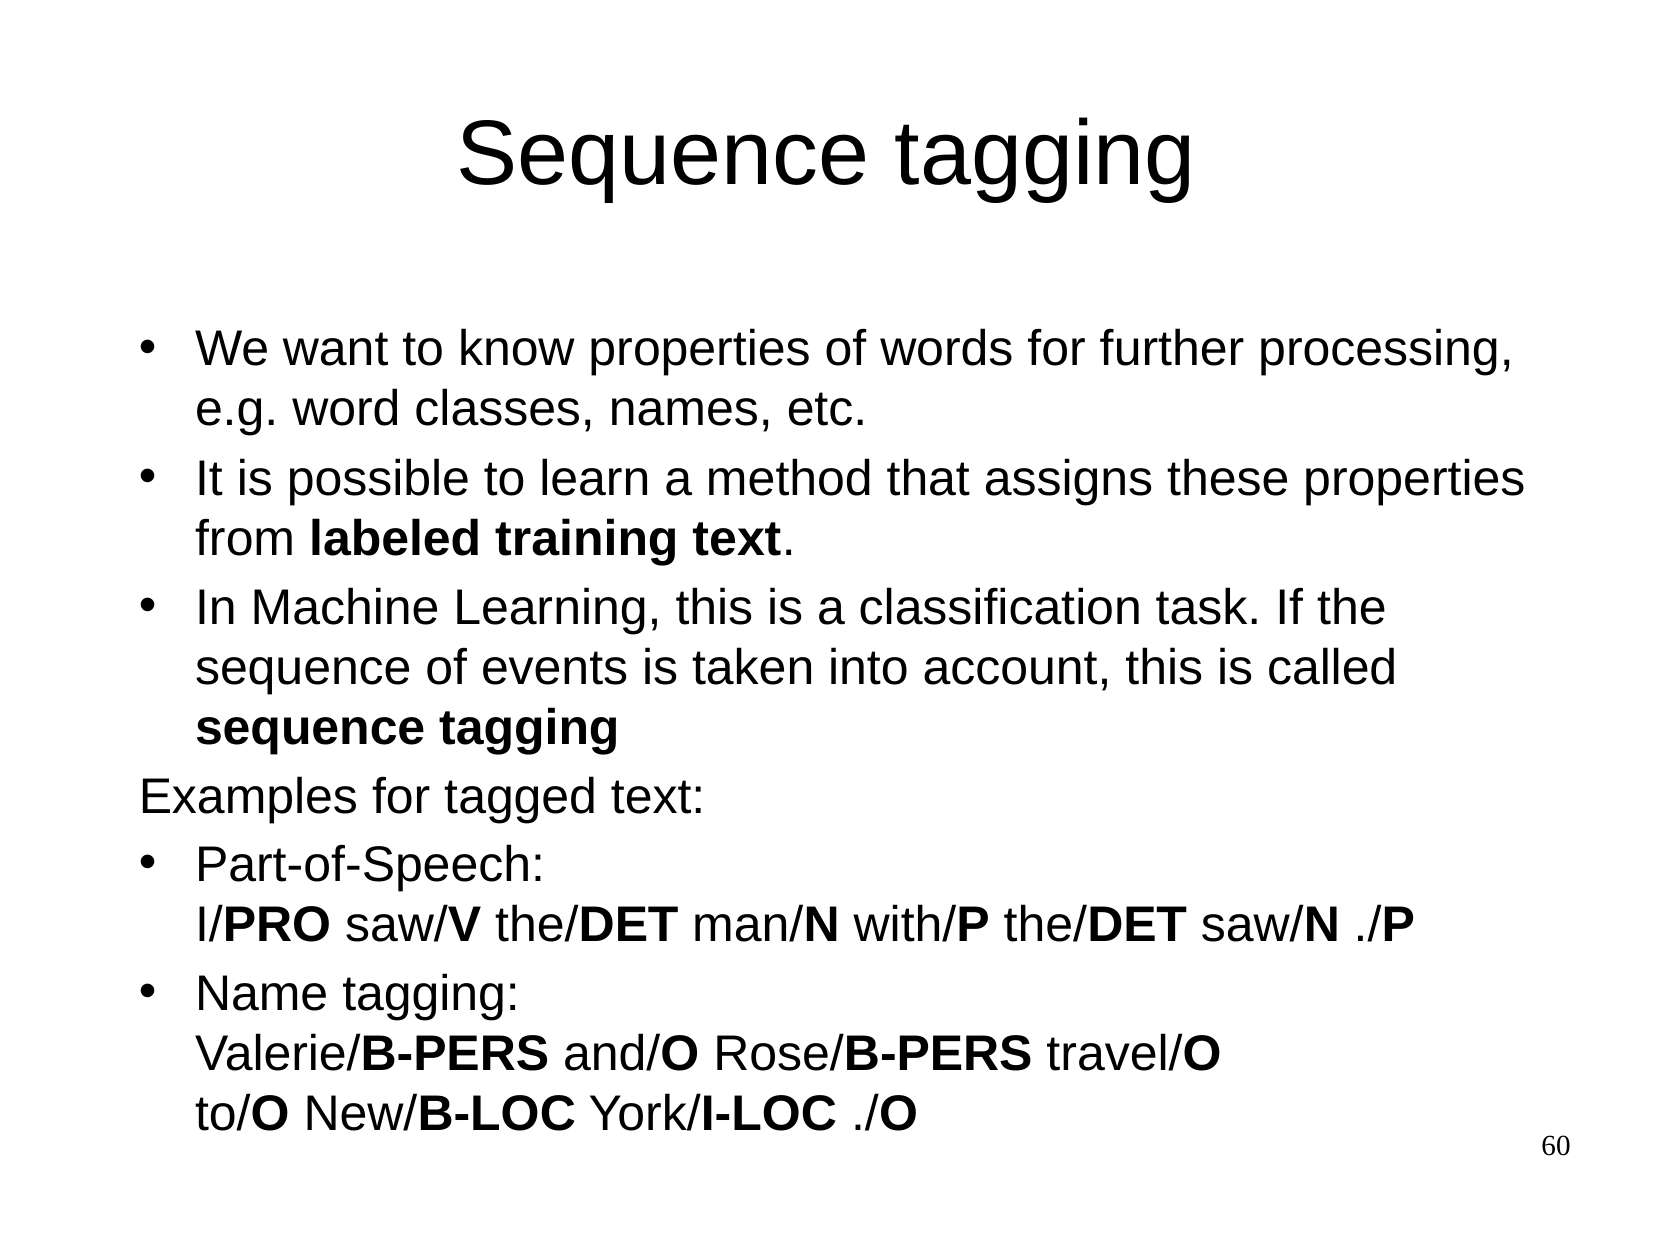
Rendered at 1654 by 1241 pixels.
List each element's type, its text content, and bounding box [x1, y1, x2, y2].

list We want to know properties of words for further processing, e.g. word classes, names, etc. It is possible to learn a method that assigns these properties from labeled training text. In Machine Learning, this is a classification task. If the sequence of events is taken into account, this is called sequence tagging Examples for tagged text: Part-of-Speech: I/PRO saw/V the/DET man/N with/P the/DET saw/N ./P Name tagging: Valerie/B-PERS and/O Rose/B-PERS travel/O to/O New/B-LOC York/I-LOC ./O [123, 308, 1546, 1095]
title Sequence tagging [82, 49, 1571, 257]
